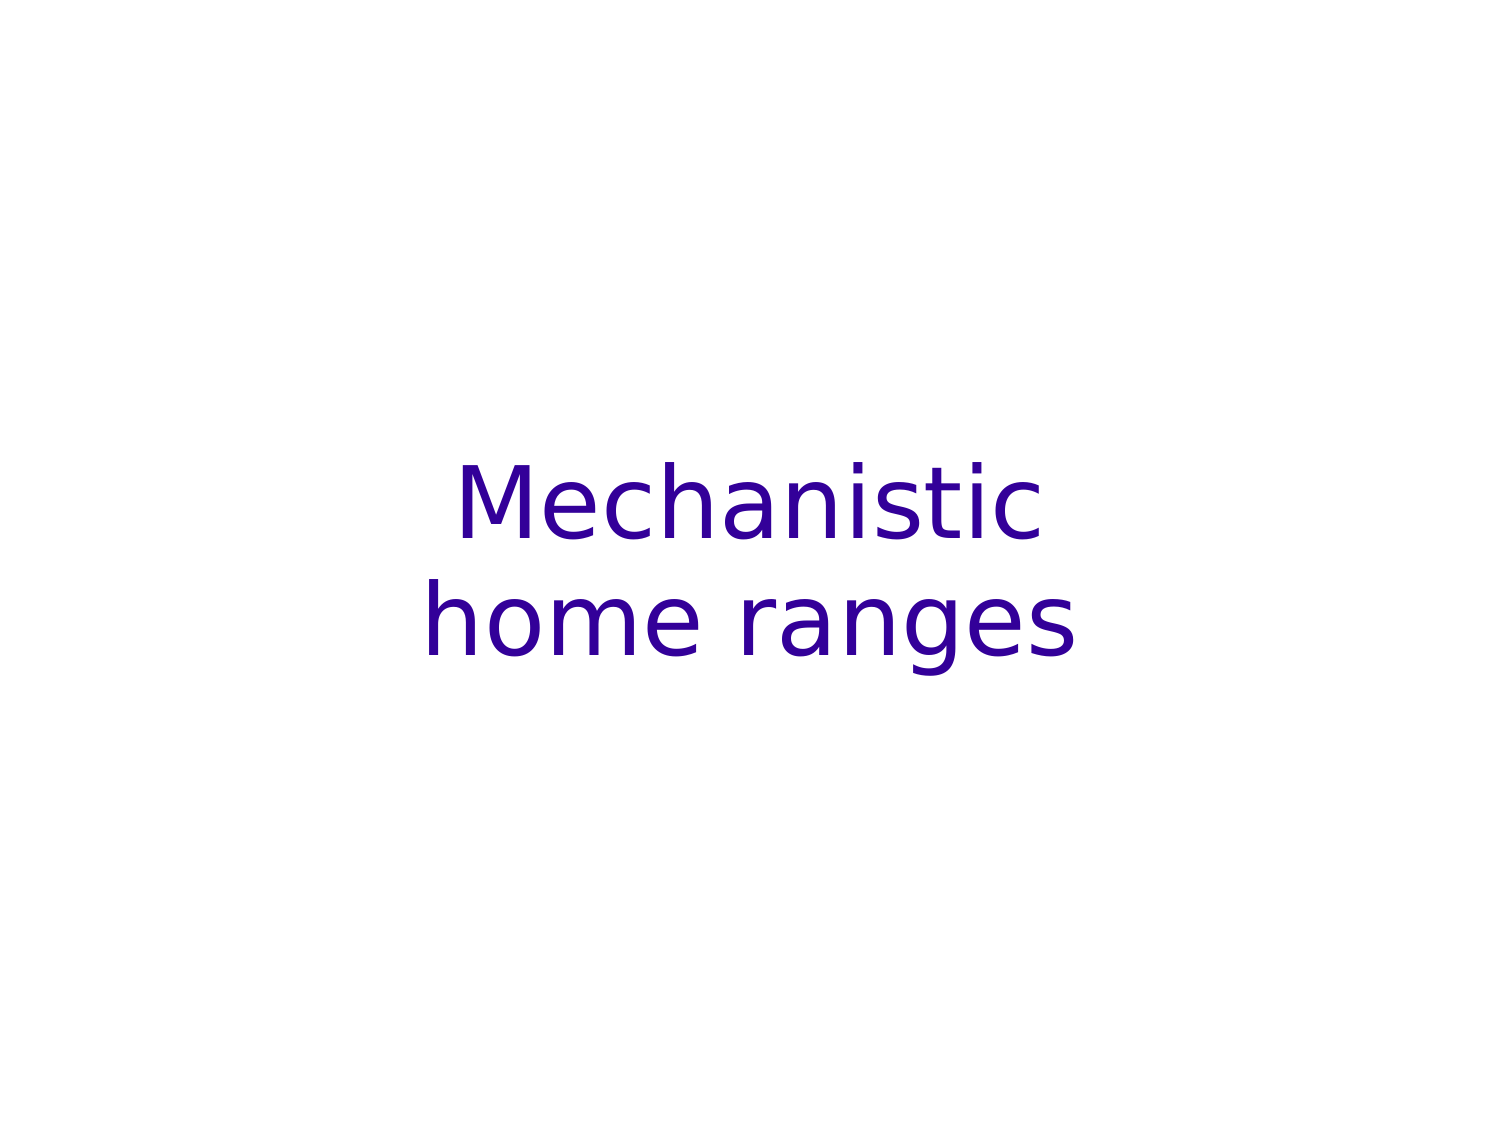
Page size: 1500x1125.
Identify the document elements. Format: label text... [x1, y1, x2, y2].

title Mechanistic home ranges [194, 359, 1306, 766]
